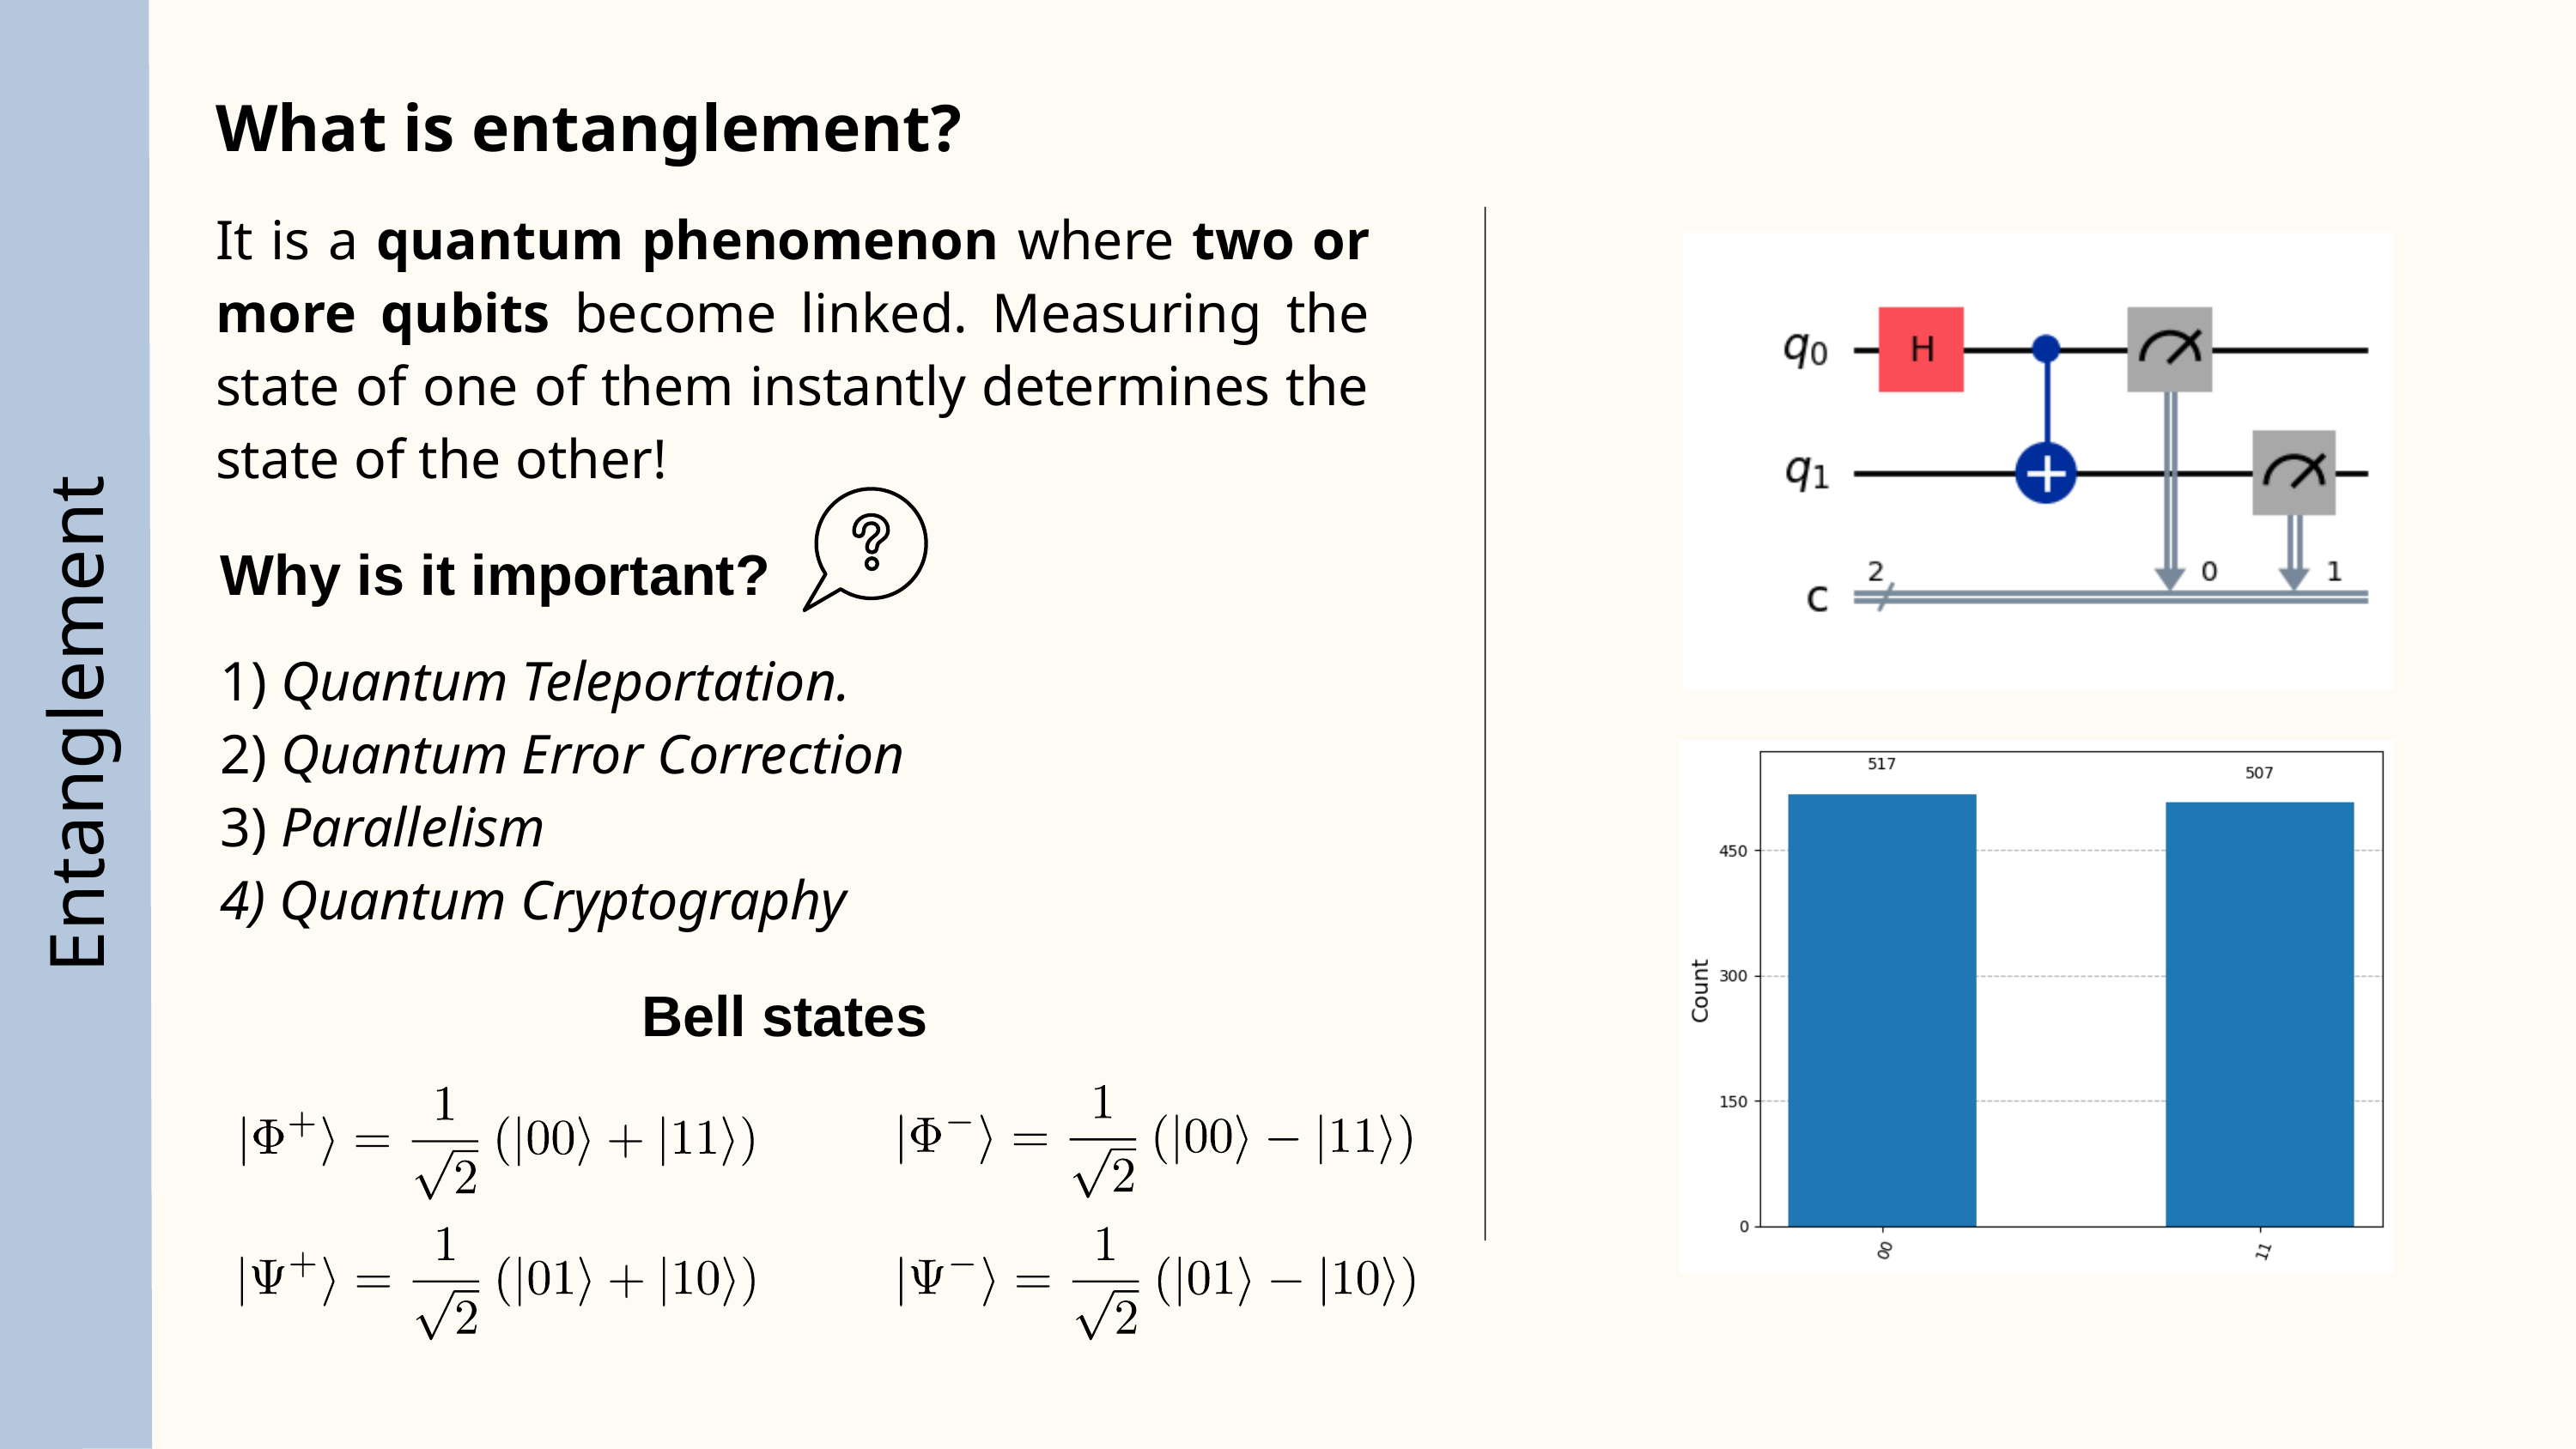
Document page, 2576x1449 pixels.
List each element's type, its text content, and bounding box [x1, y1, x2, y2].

picture [900, 1084, 1412, 1198]
picture [900, 1227, 1415, 1341]
text_box What is entanglement? [203, 76, 1194, 177]
text_box Why is it important? [208, 537, 921, 622]
text_box Quantum Teleportation. Quantum Error Correction Parallelism Quantum Cryptography [208, 637, 1364, 964]
text_box Bell states [629, 978, 1136, 1064]
text_box [802, 487, 928, 613]
title Entanglement [0, 0, 153, 1449]
picture [240, 1227, 755, 1341]
picture [1683, 233, 2394, 691]
text_box It is a quantum phenomenon where two or more qubits become linked. Measuring the state of one of them instantly determines the state of the other! [203, 196, 1446, 501]
picture [1680, 740, 2394, 1273]
picture [240, 1084, 756, 1203]
